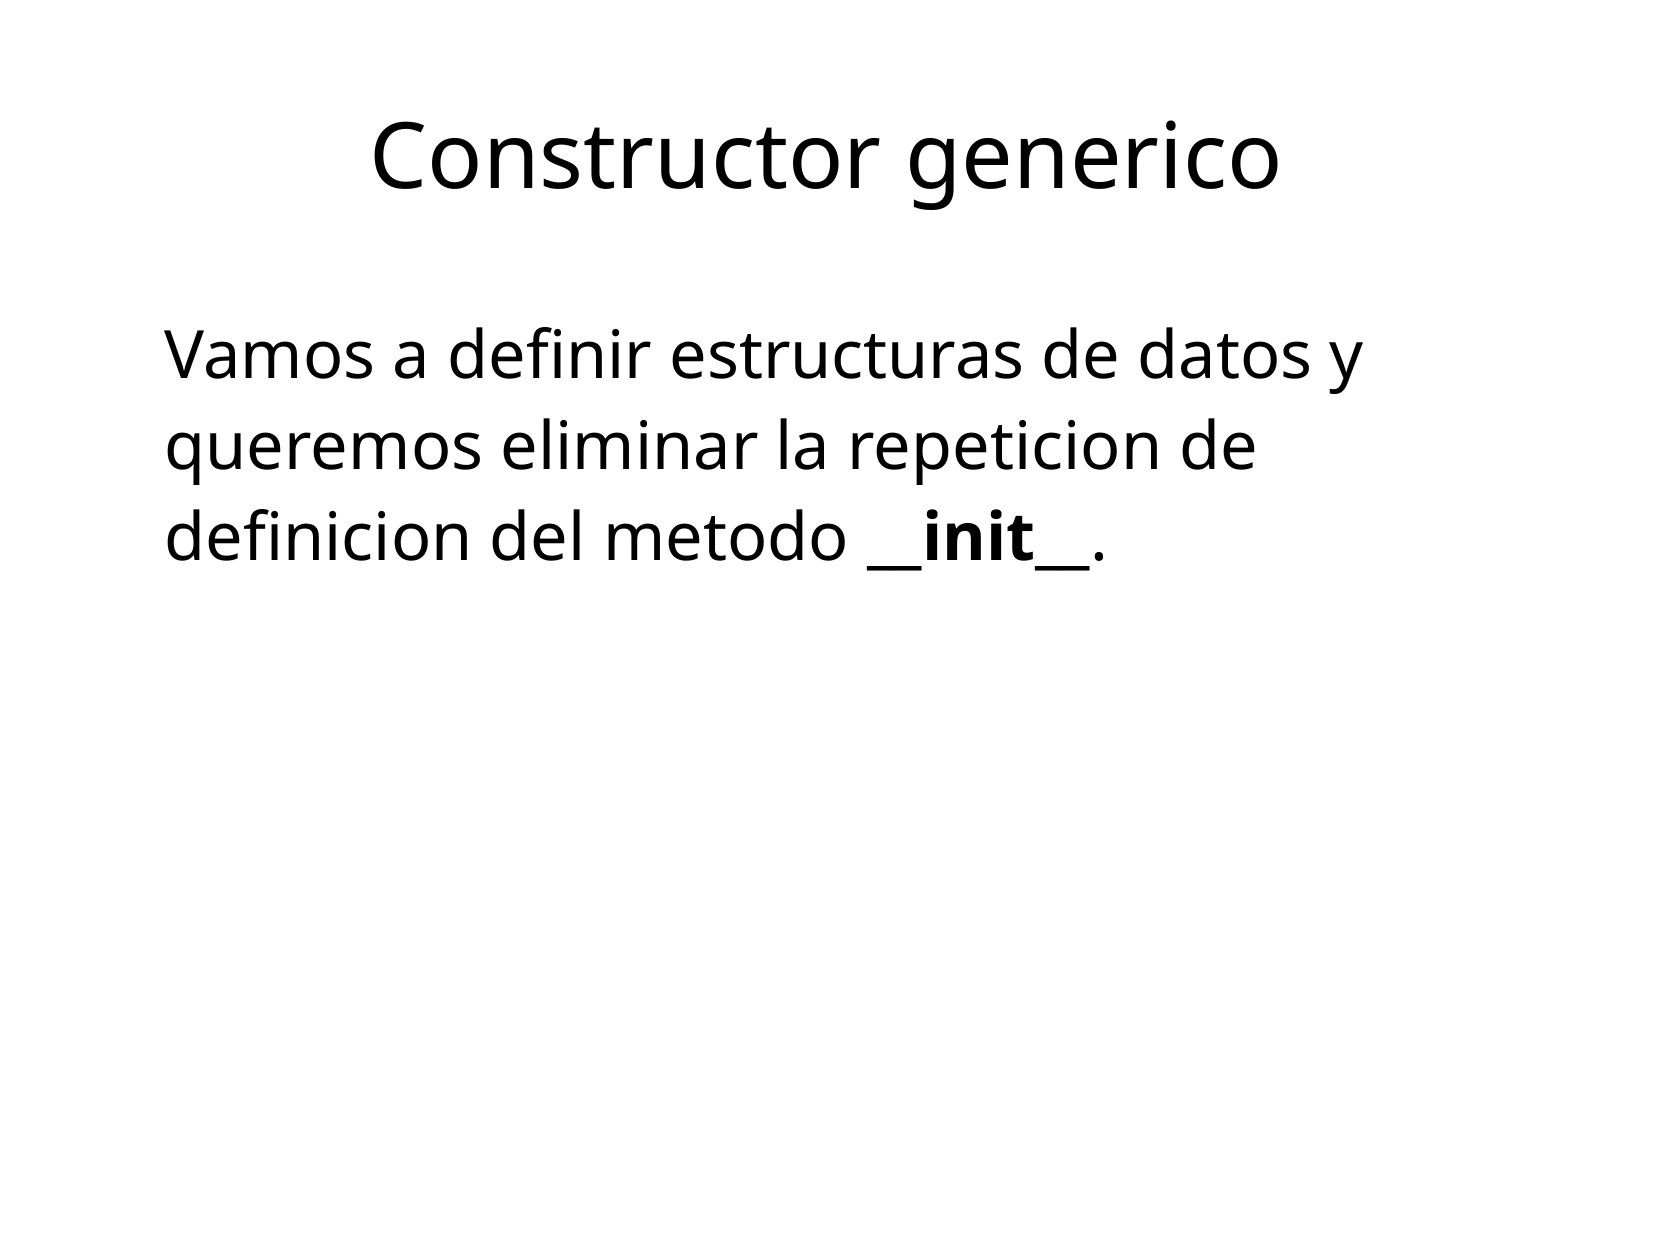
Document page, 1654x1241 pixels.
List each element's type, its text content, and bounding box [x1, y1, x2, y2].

title Constructor generico [82, 49, 1571, 257]
text_box Vamos a definir estructuras de datos y queremos eliminar la repeticion de definicion del metodo __init__. [150, 300, 1501, 579]
